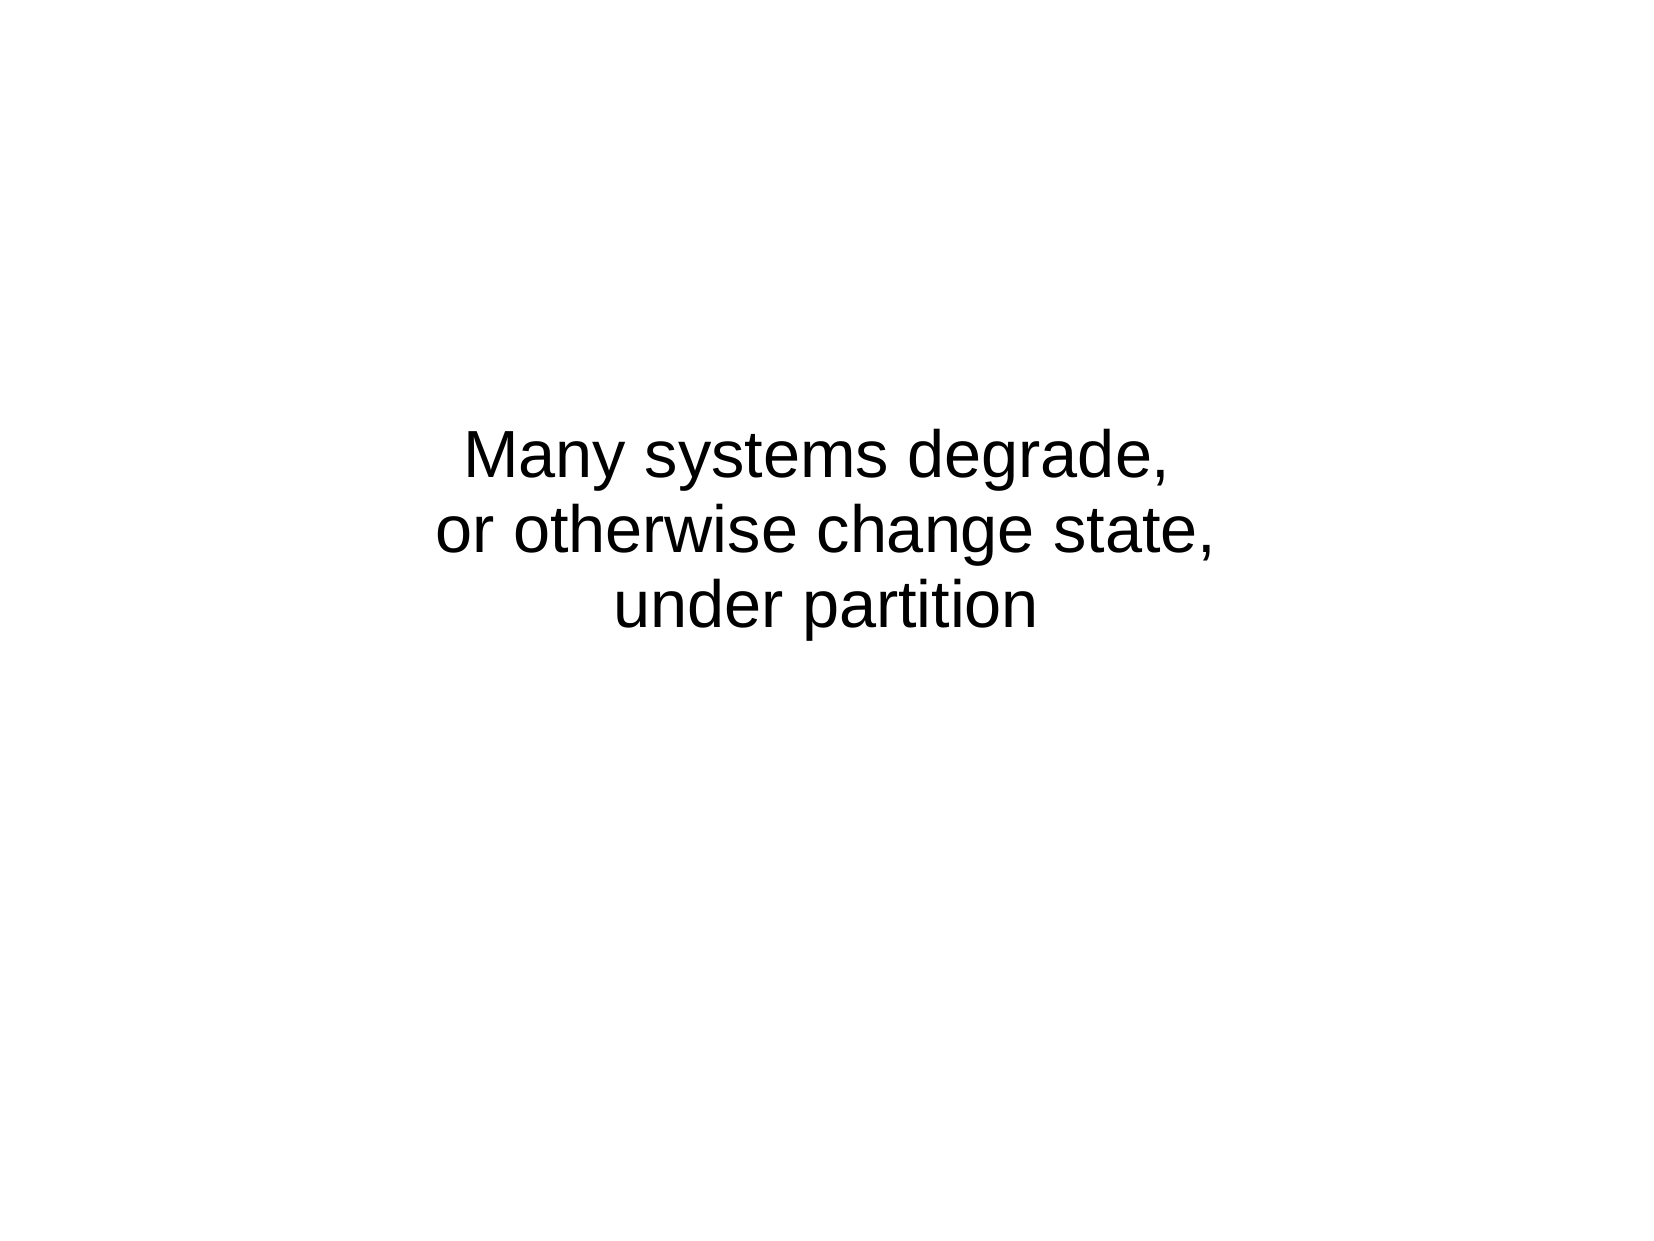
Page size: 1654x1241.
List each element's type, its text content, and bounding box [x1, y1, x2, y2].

subtitle Many systems degrade, or otherwise change state, under partition [82, 49, 1571, 1010]
